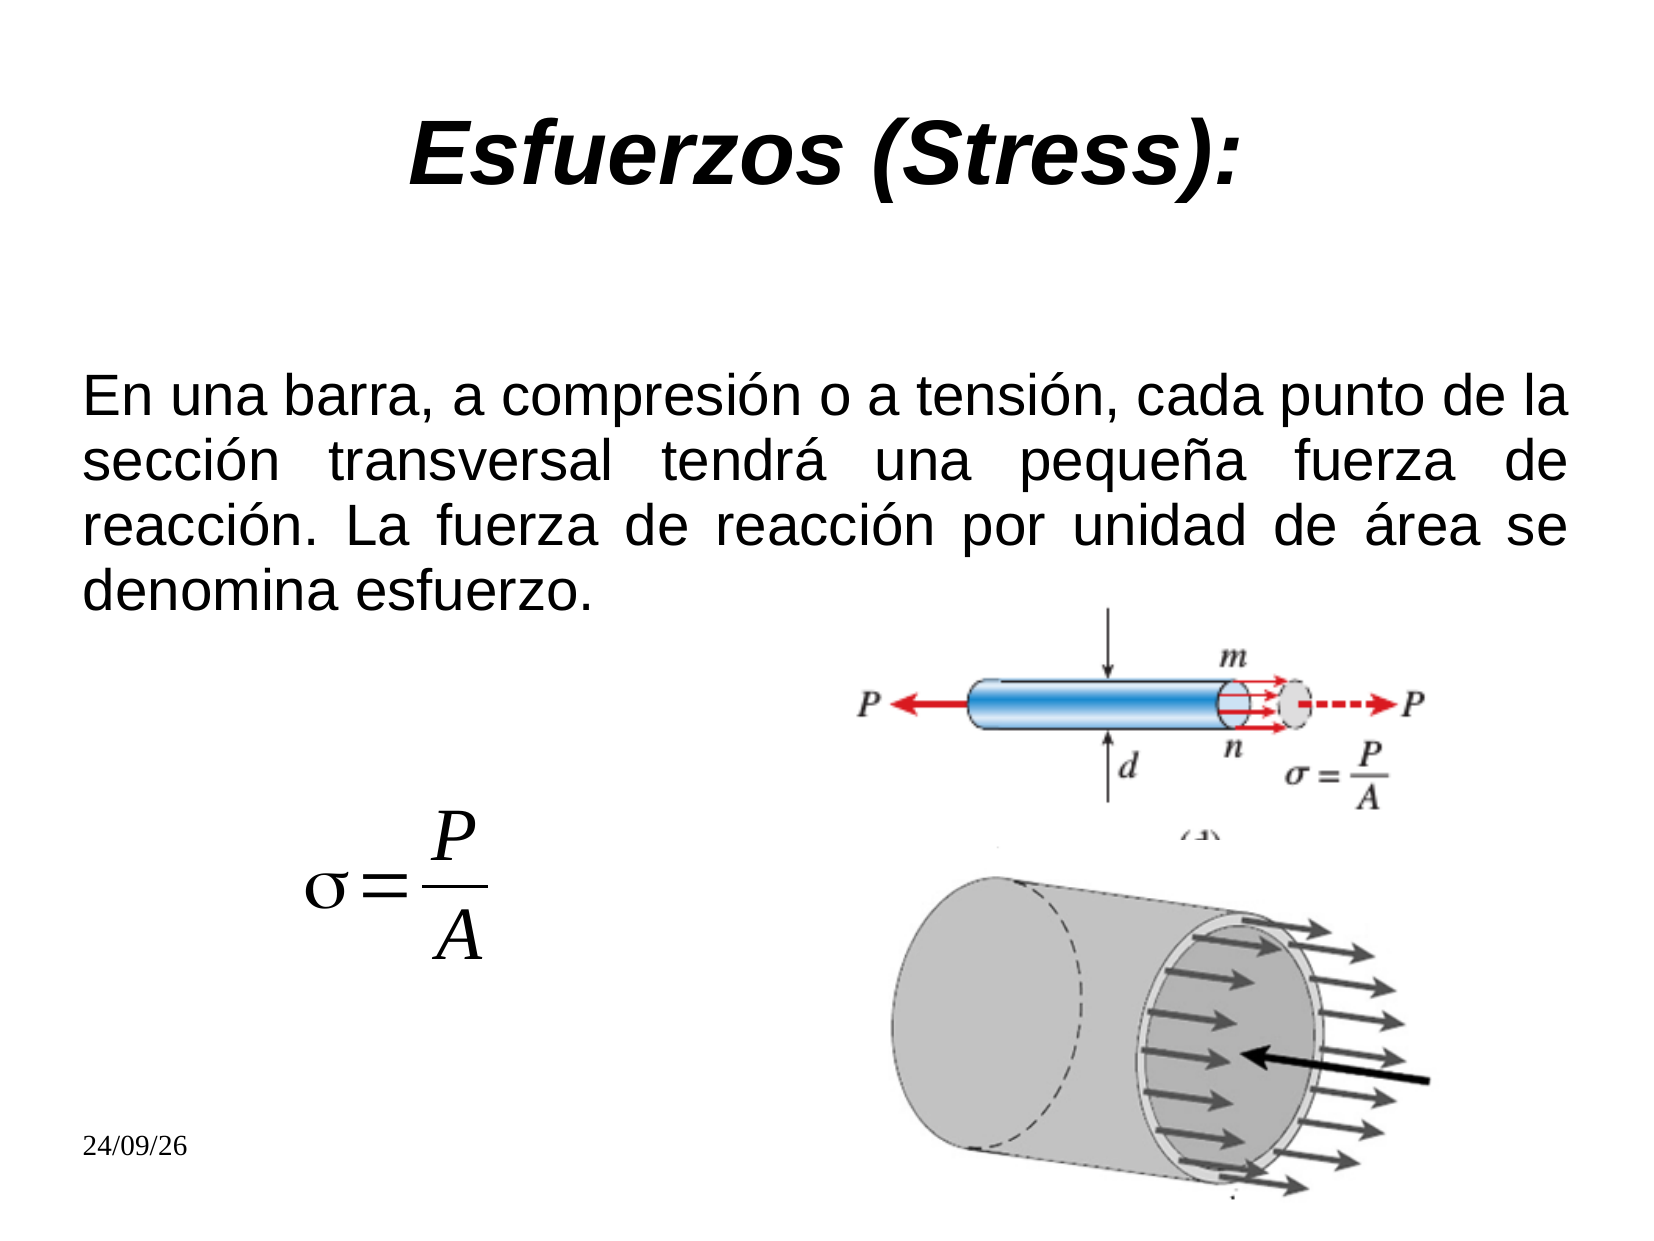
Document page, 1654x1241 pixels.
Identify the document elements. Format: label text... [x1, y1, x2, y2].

picture [765, 585, 1531, 1203]
chart [285, 795, 511, 976]
title Esfuerzos (Stress): [82, 49, 1571, 257]
subtitle En una barra, a compresión o a tensión, cada punto de la sección transversal tendrá una pequeña fuerza de reacción. La fuerza de reacción por unidad de área se denomina esfuerzo. [82, 331, 1571, 1051]
